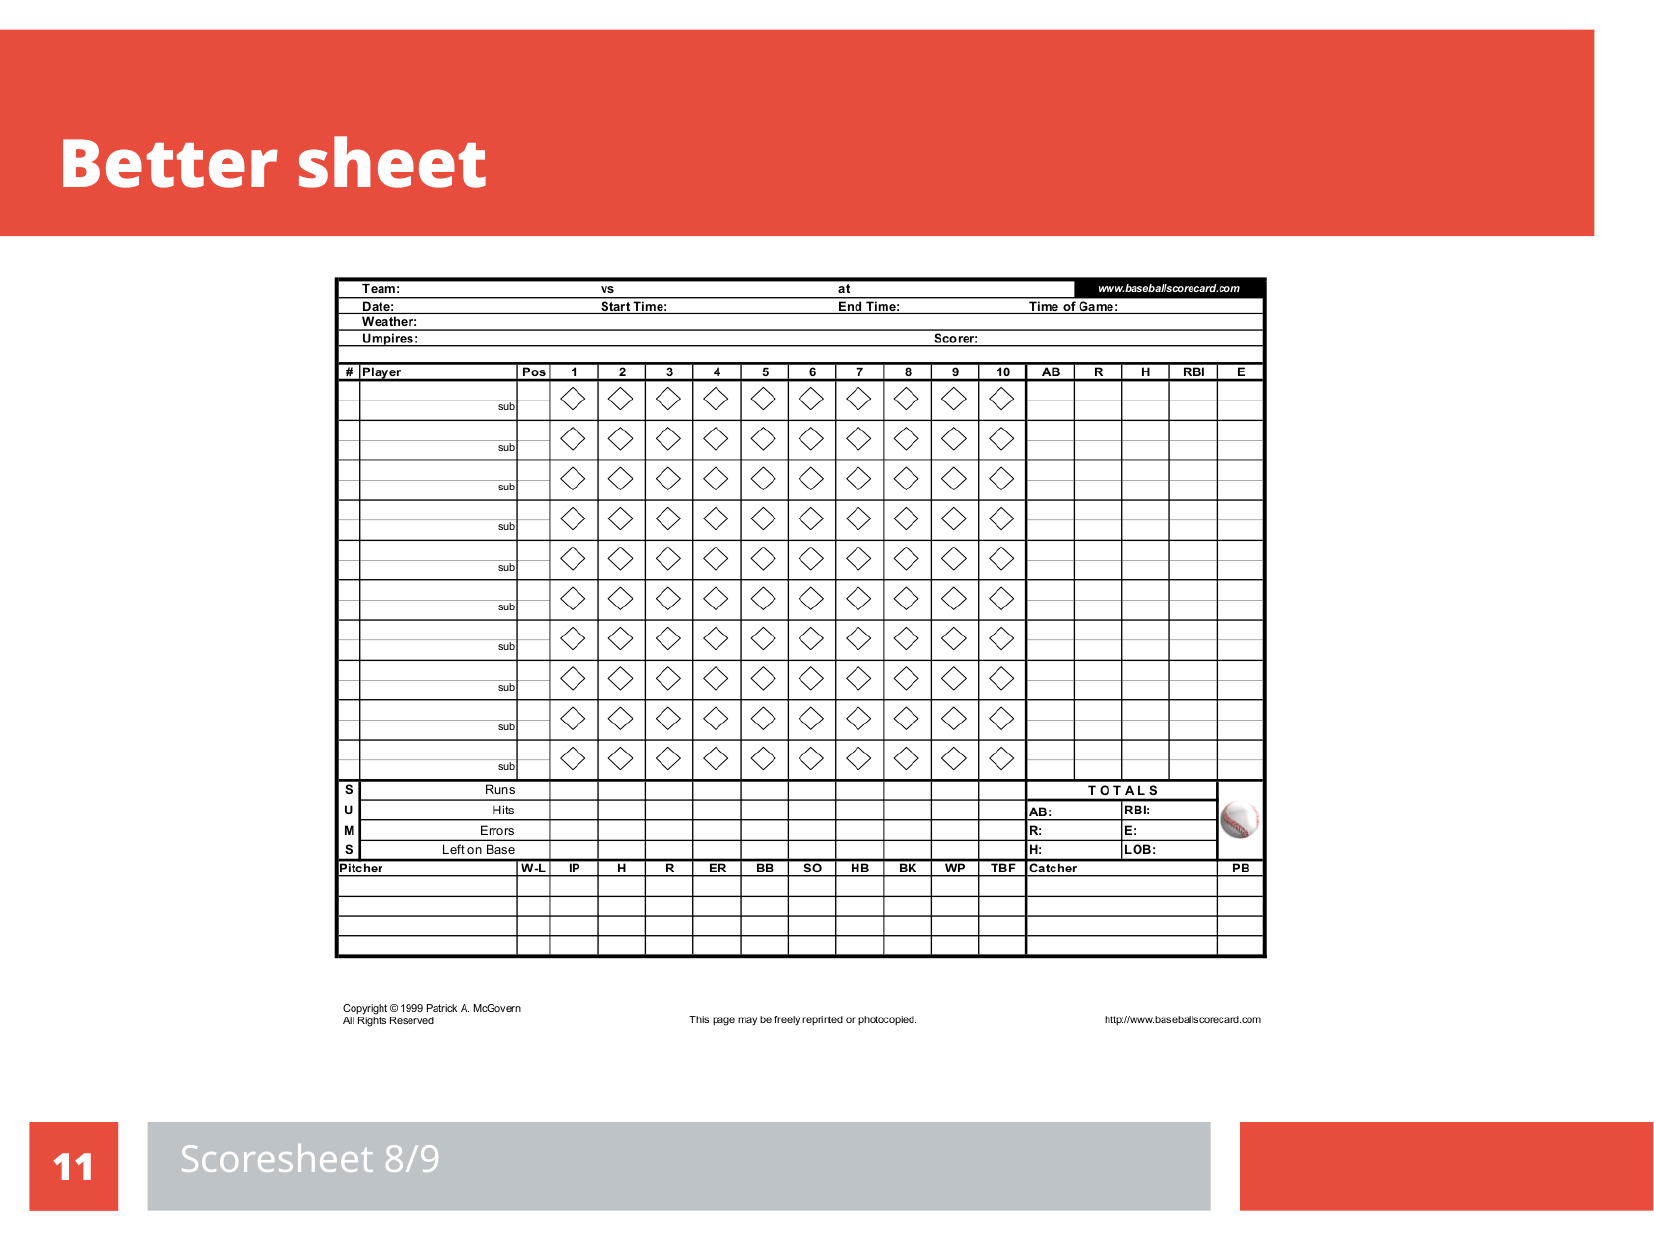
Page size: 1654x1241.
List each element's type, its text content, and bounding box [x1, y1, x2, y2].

text_box Scoresheet 8/9 [165, 1125, 736, 1184]
picture [270, 254, 1332, 1076]
title Better sheet [59, 59, 1595, 207]
